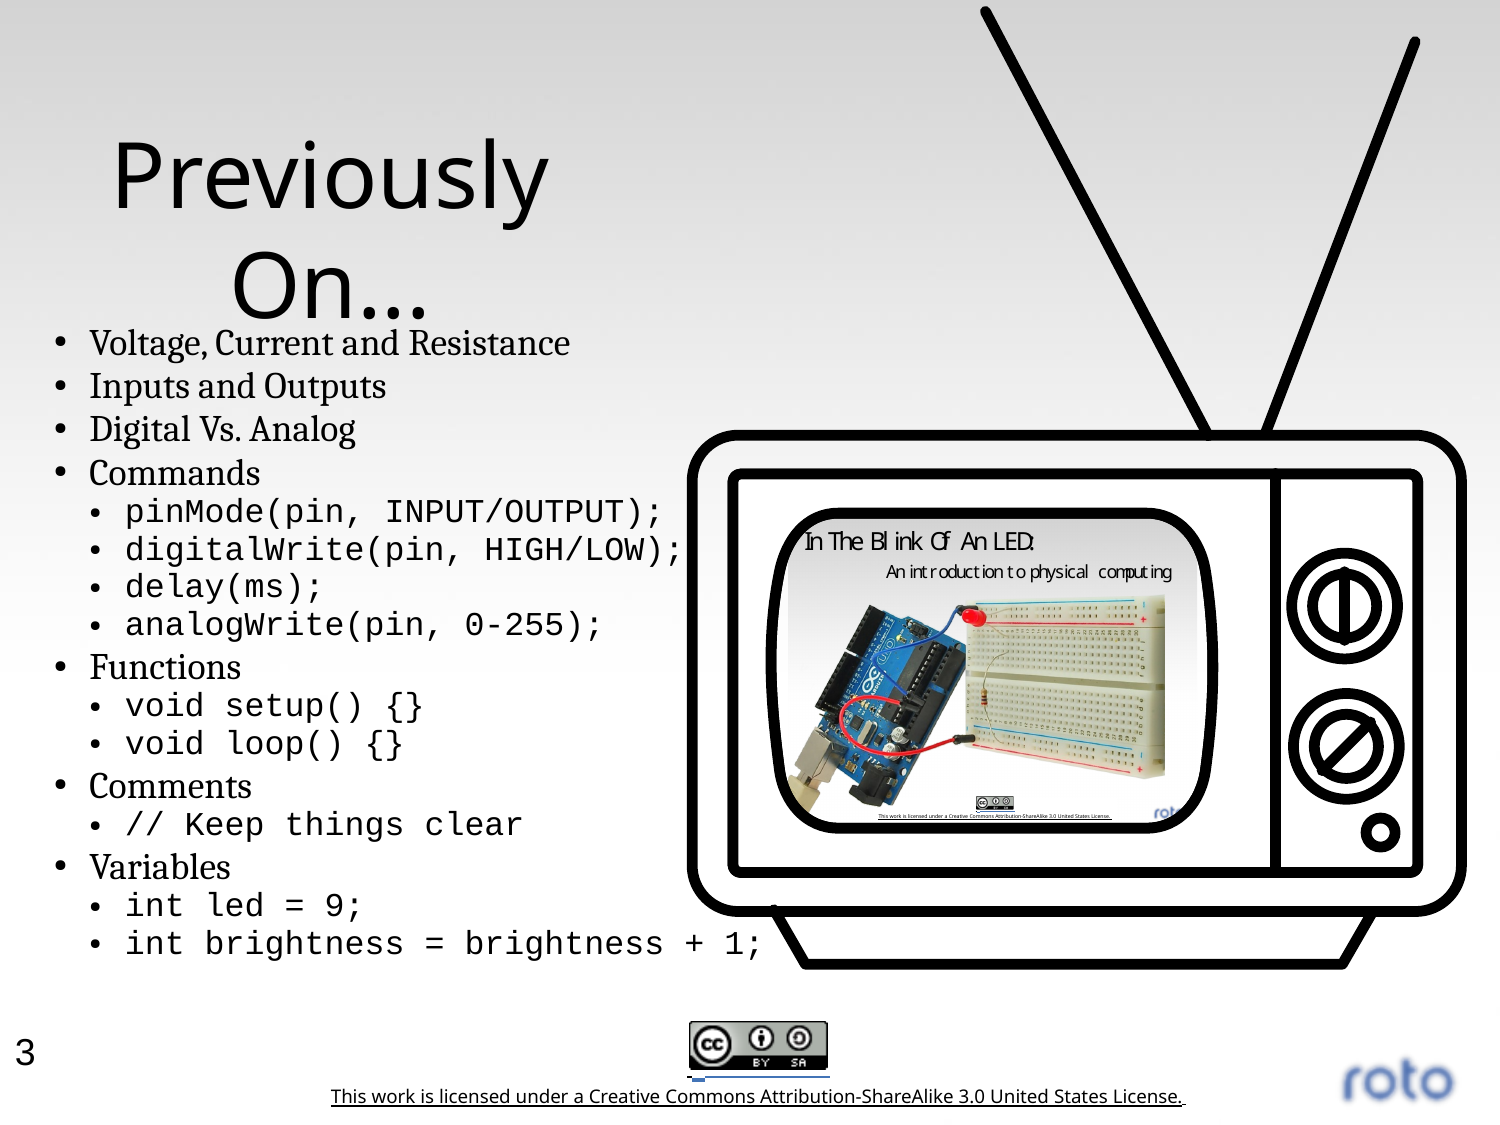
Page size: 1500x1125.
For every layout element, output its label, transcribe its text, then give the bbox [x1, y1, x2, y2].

picture [0, 0, 1500, 1125]
title Previously On... [23, 132, 637, 321]
text_box Voltage, Current and Resistance Inputs and Outputs Digital Vs. Analog Commands pinMode(pin, INPUT/OUTPUT); digitalWrite(pin, HIGH/LOW); delay(ms); analogWrite(pin, 0-255); Functions void setup() {} void loop() {} Comments // Keep things clear Variables int led = 9; int brightness = brightness + 1; [39, 314, 781, 972]
